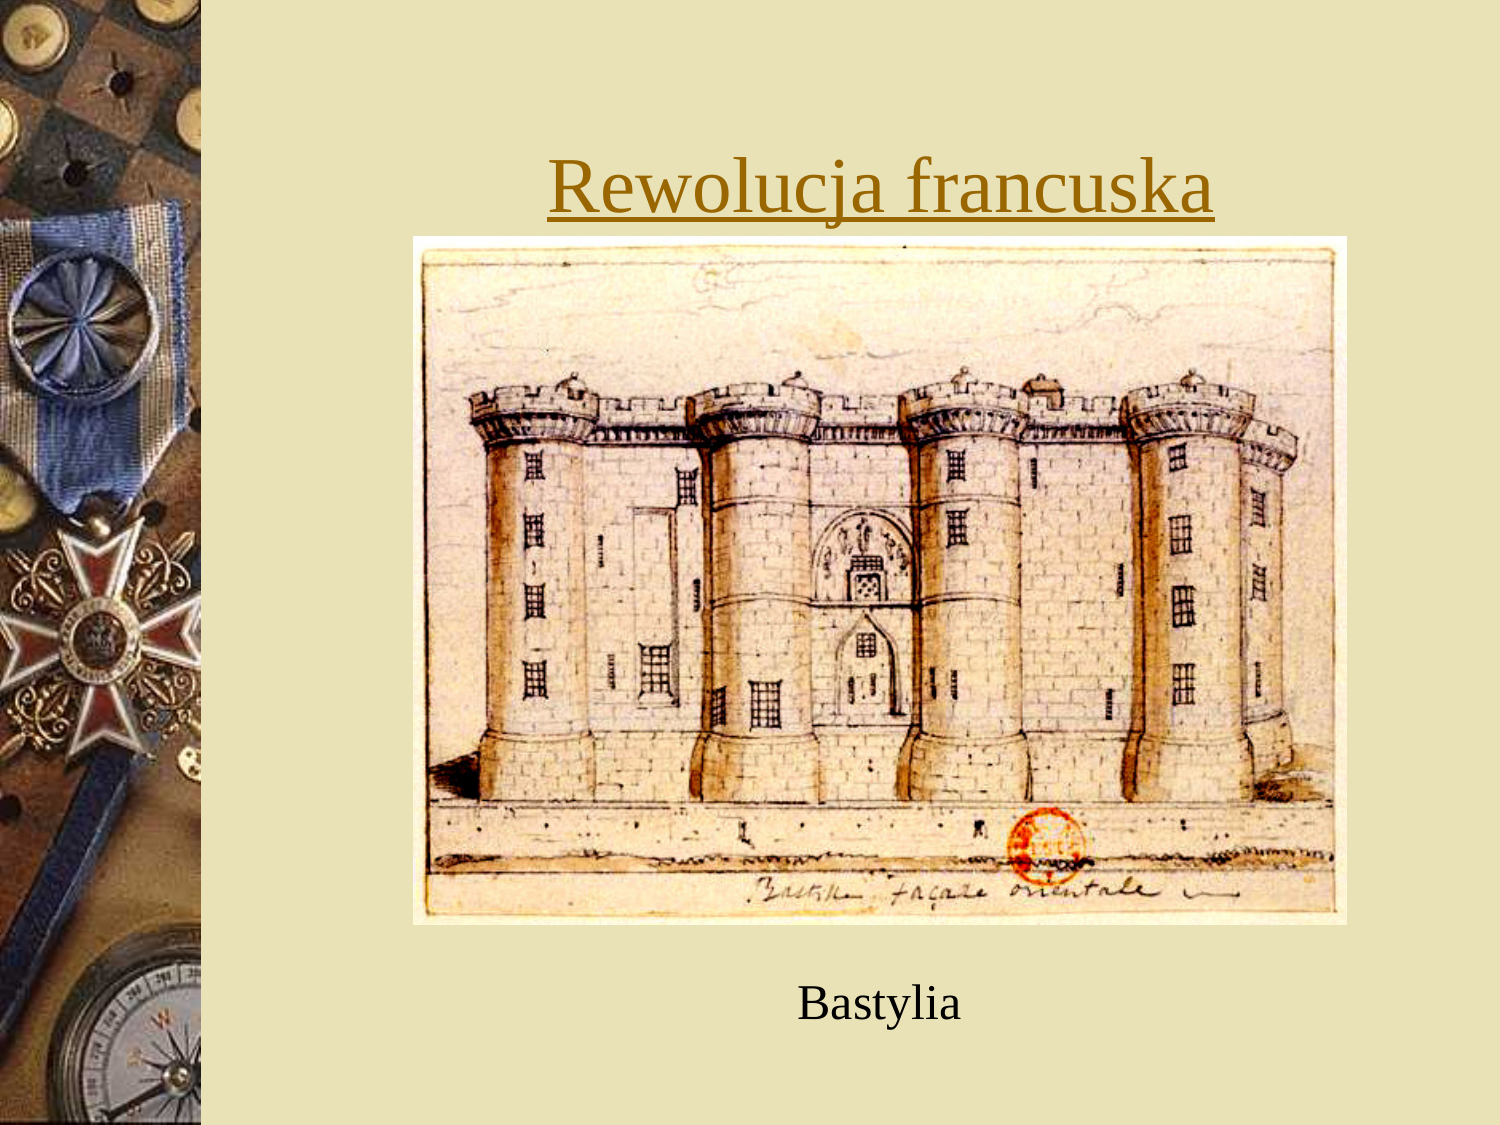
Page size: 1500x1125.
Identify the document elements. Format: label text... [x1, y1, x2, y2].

text_box Bastylia [779, 968, 981, 1063]
text_box Rewolucja francuska [262, 87, 1500, 276]
picture [413, 236, 1347, 925]
picture [0, 0, 201, 1125]
